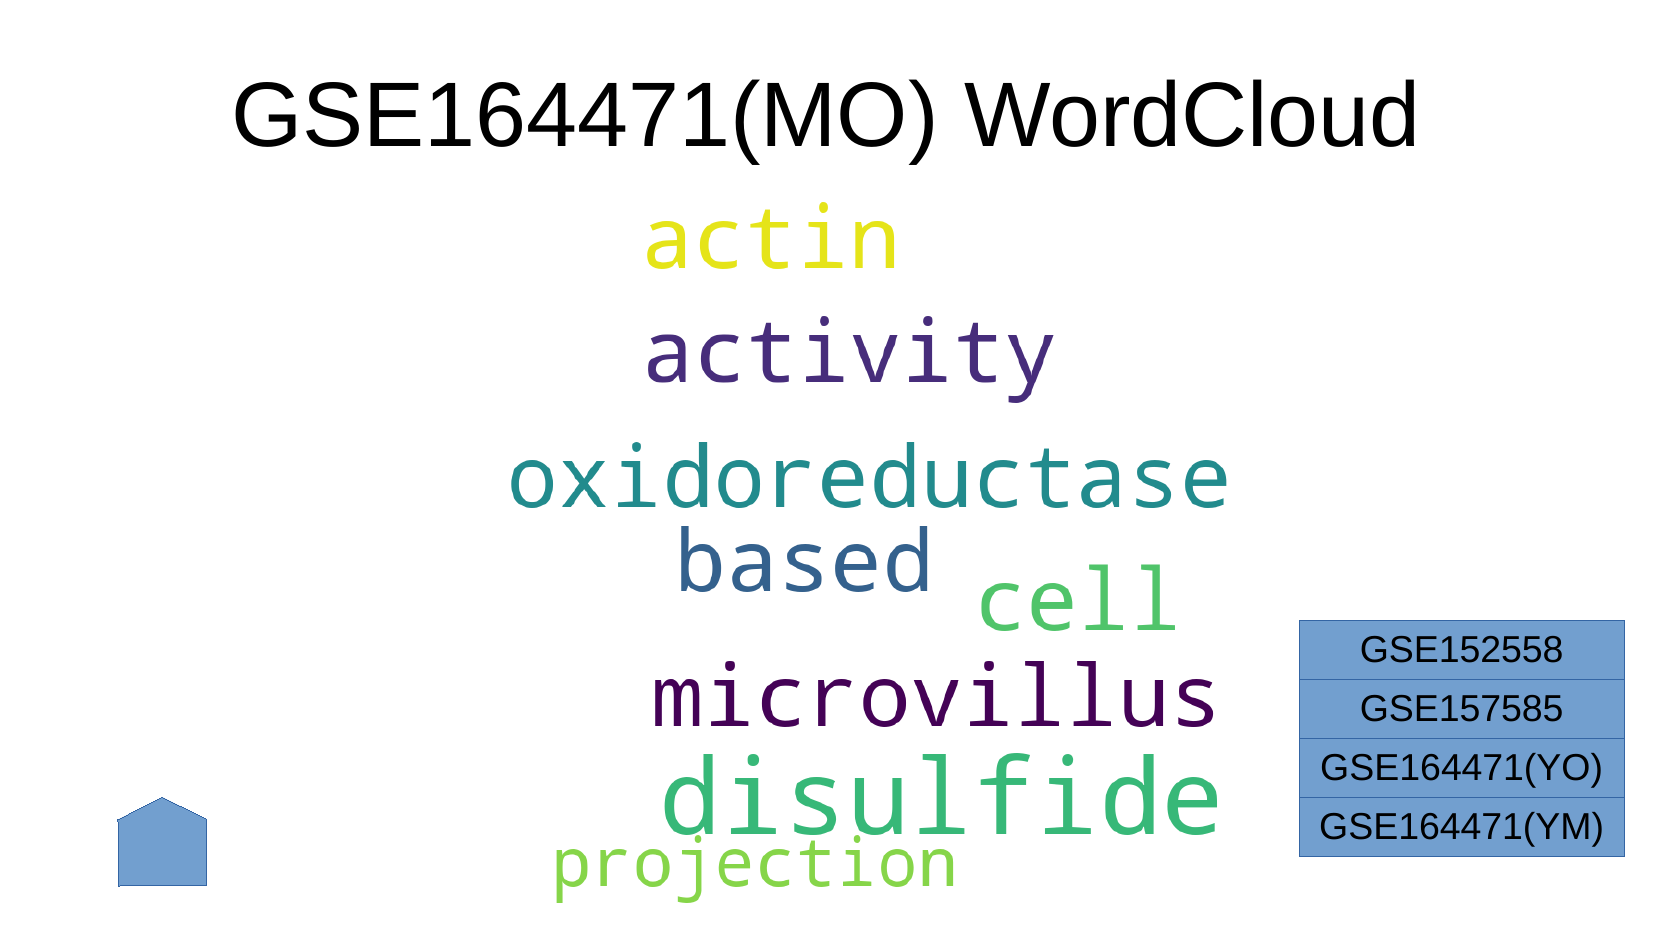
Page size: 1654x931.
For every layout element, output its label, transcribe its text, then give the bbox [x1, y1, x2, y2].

text_box [117, 797, 207, 887]
text_box GSE152558 [1299, 620, 1625, 680]
text_box GSE157585 [1299, 680, 1625, 738]
picture [501, 193, 1241, 916]
title GSE164471(MO) WordCloud [82, 37, 1571, 193]
text_box GSE164471(YO) [1299, 738, 1625, 797]
text_box GSE164471(YM) [1299, 797, 1625, 857]
